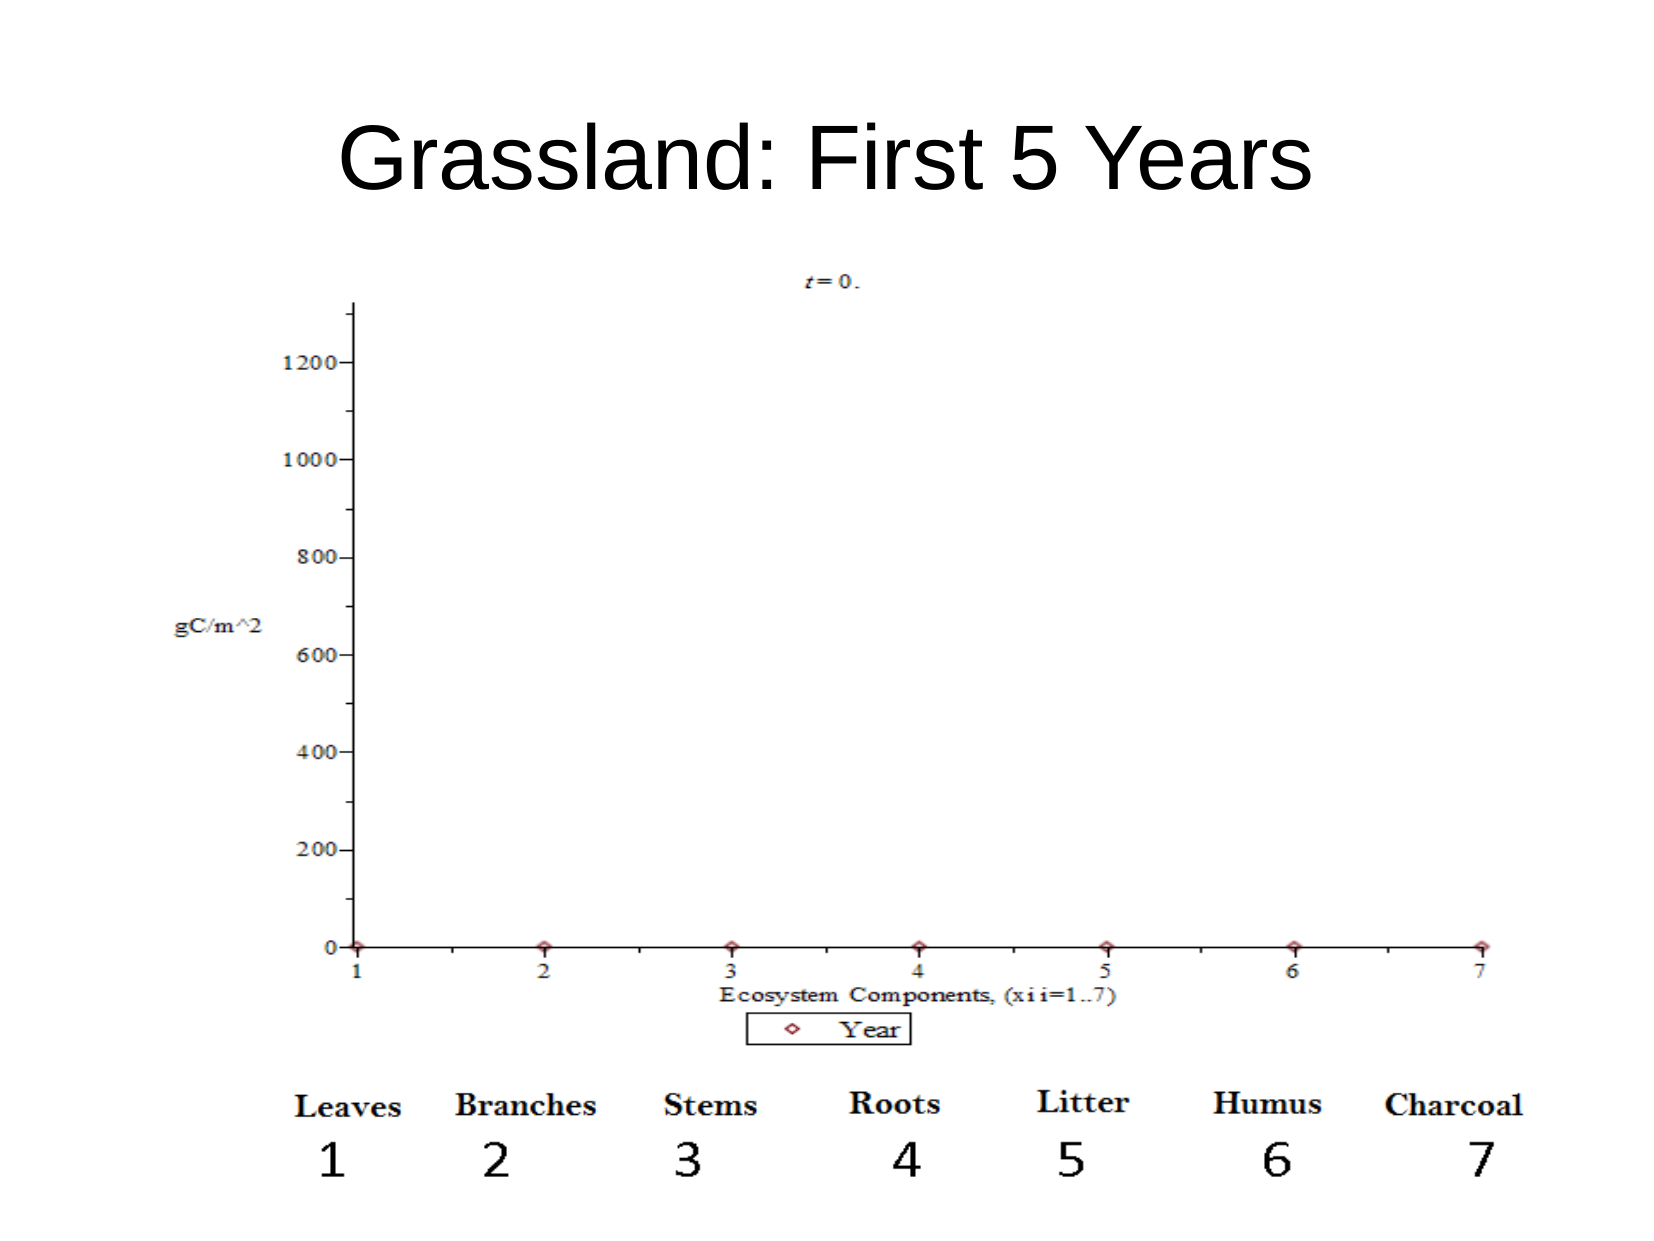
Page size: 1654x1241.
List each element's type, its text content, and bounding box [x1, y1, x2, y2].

title Grassland: First 5 Years [82, 49, 1571, 257]
picture [276, 1084, 1542, 1199]
picture [155, 262, 1506, 1058]
